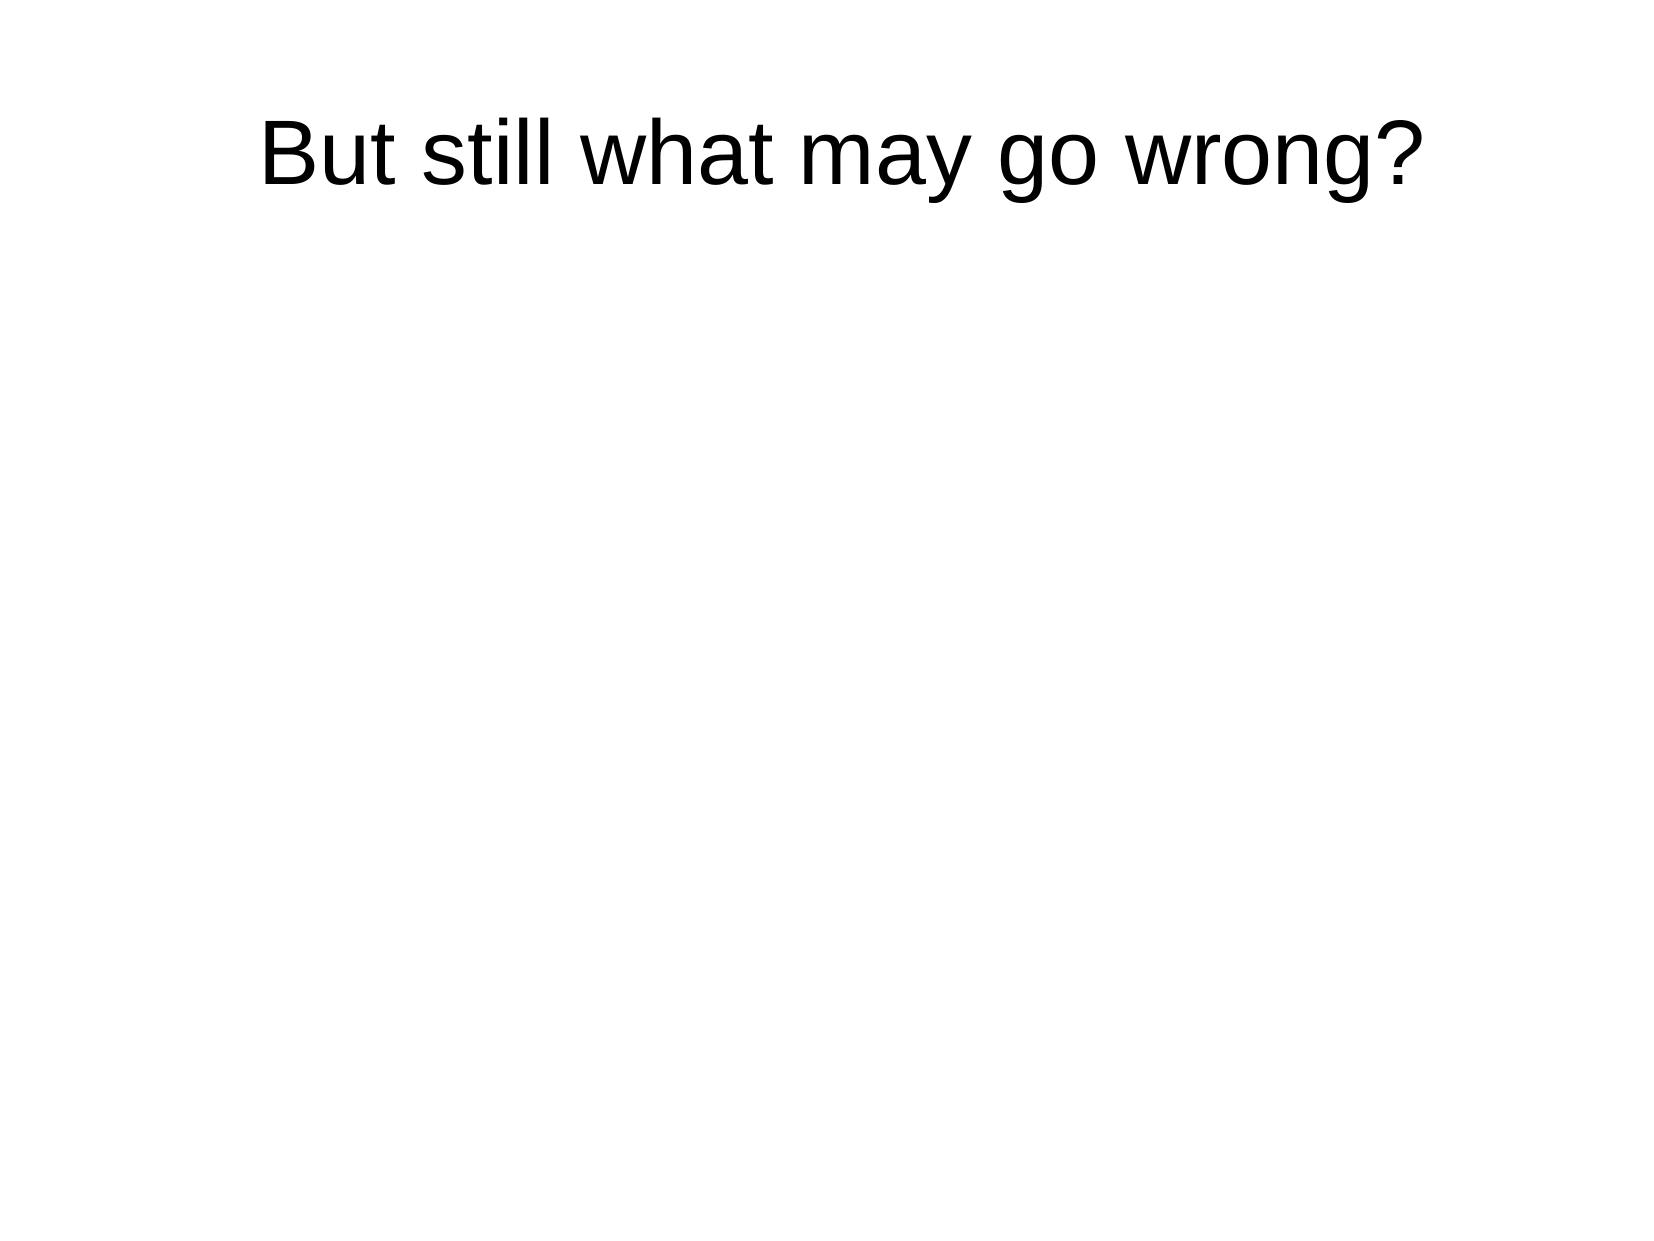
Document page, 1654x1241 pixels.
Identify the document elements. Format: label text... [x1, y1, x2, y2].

title But still what may go wrong? [82, 49, 1571, 257]
